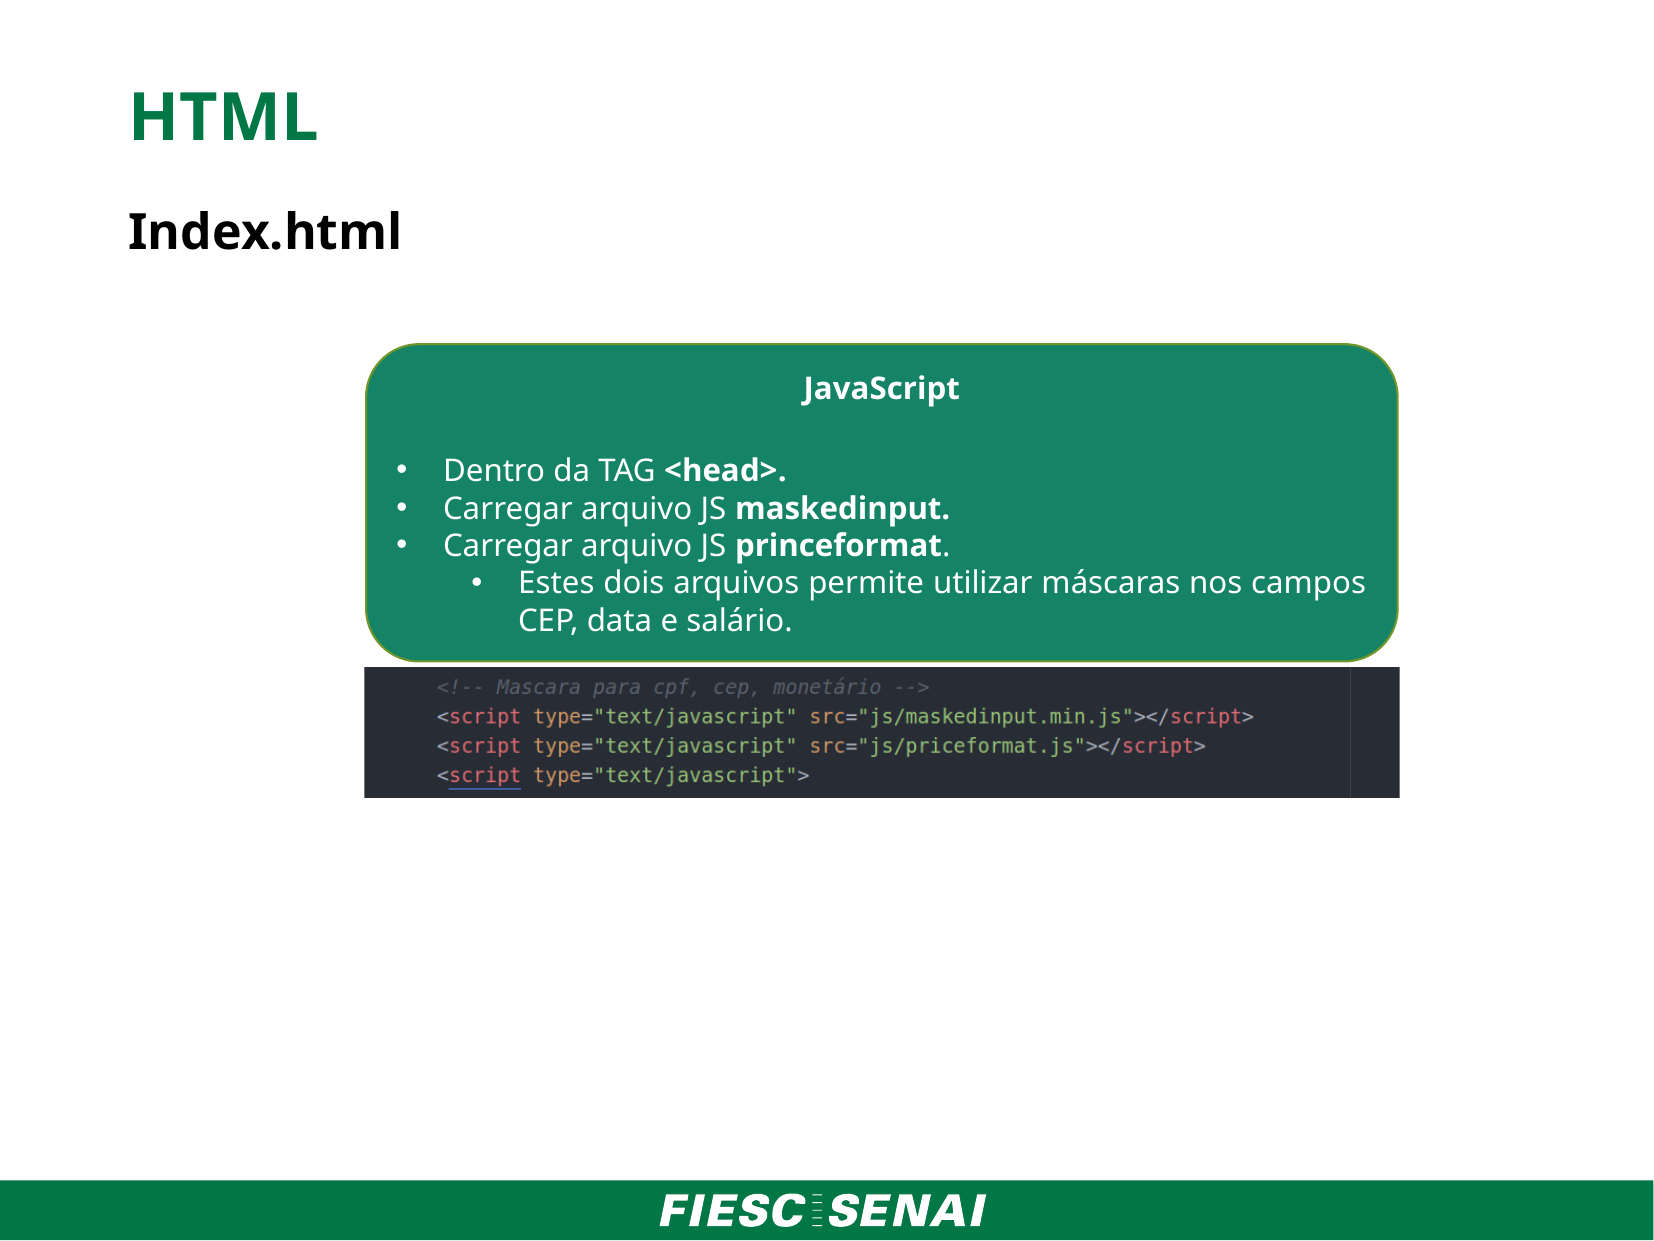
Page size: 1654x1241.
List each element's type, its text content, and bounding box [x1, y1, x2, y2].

picture [364, 667, 1400, 798]
text_box JavaScript Dentro da TAG <head>. Carregar arquivo JS maskedinput. Carregar arquivo JS princeformat. Estes dois arquivos permite utilizar máscaras nos campos CEP, data e salário. [366, 344, 1398, 662]
title HTML [113, 39, 1540, 200]
list Index.html [113, 200, 1540, 1117]
